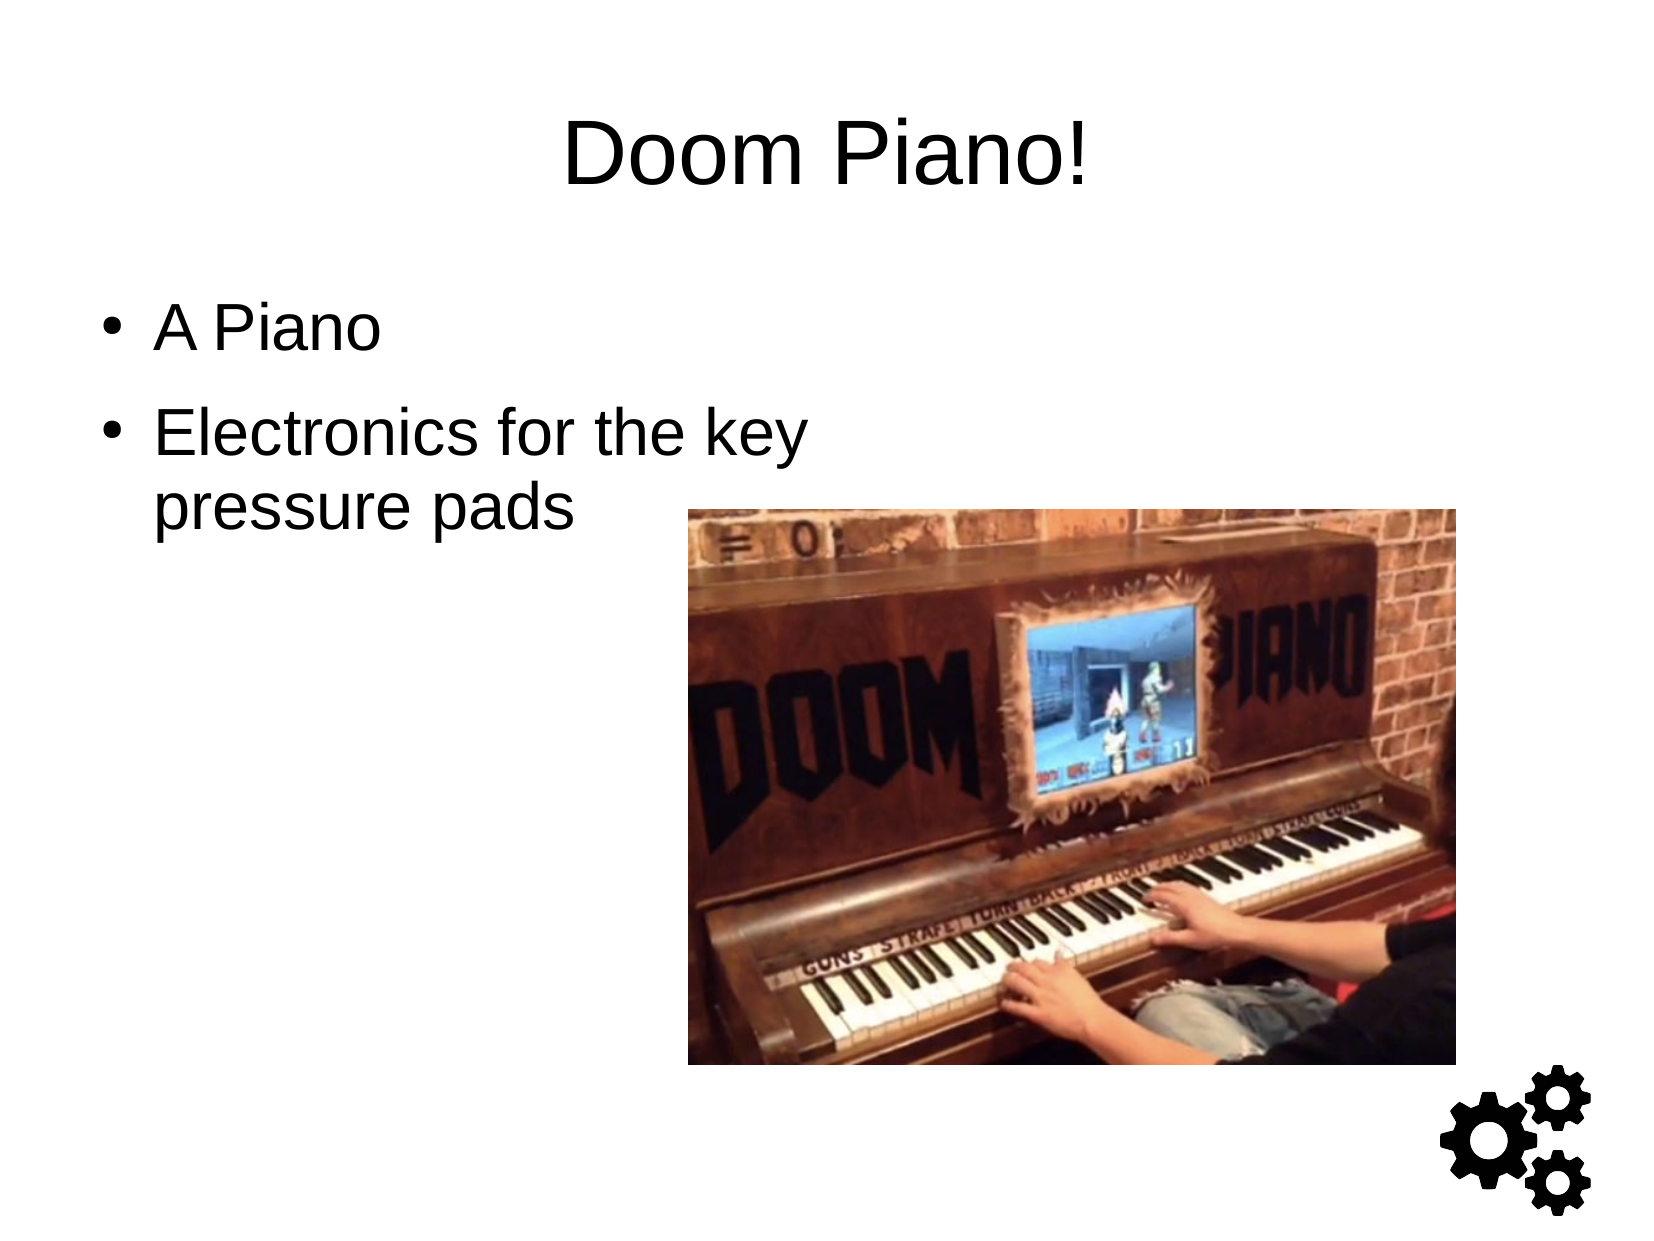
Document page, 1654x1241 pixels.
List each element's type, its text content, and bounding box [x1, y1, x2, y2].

list A Piano Electronics for the key pressure pads [82, 290, 1571, 1010]
picture [688, 509, 1591, 1216]
title Doom Piano! [82, 49, 1571, 257]
